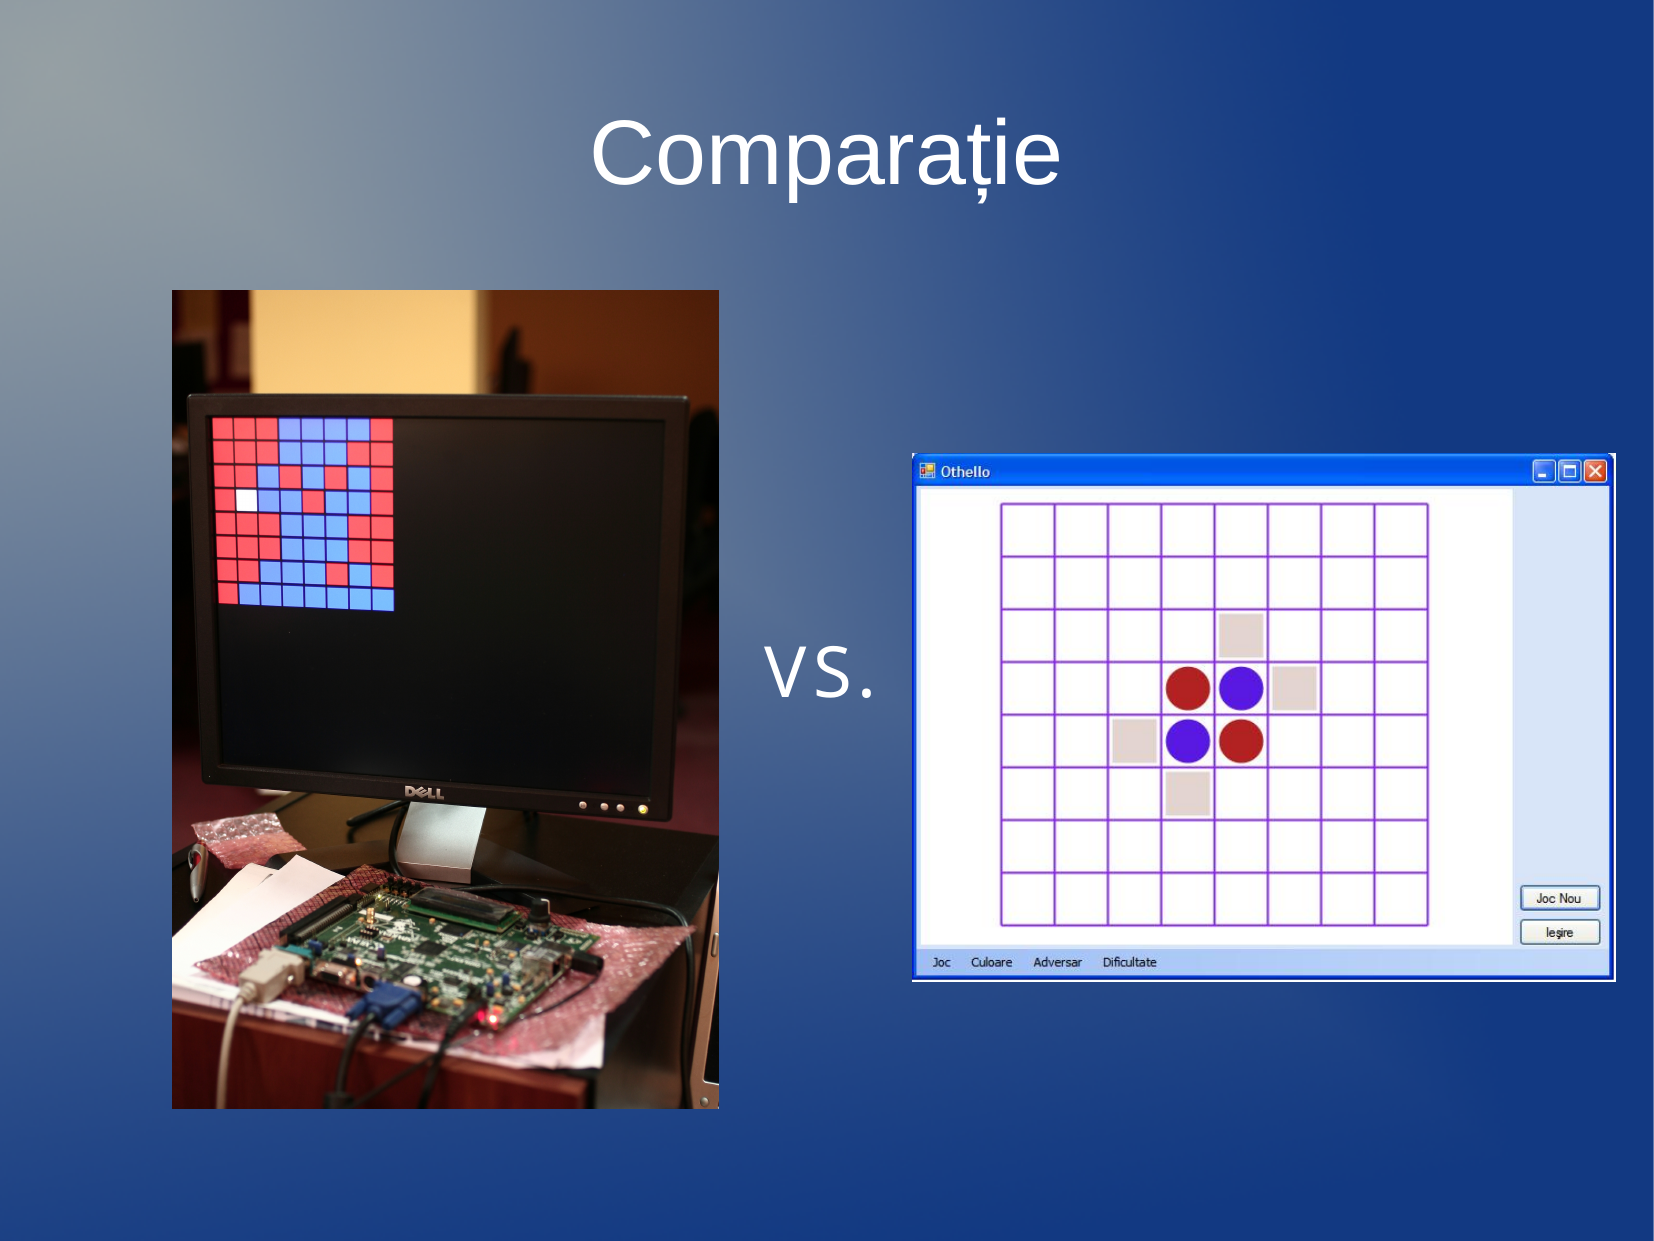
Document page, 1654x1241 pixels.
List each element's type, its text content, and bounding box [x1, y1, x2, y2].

picture [0, 0, 1654, 1241]
chart [755, 631, 886, 714]
title Comparație [82, 49, 1571, 257]
